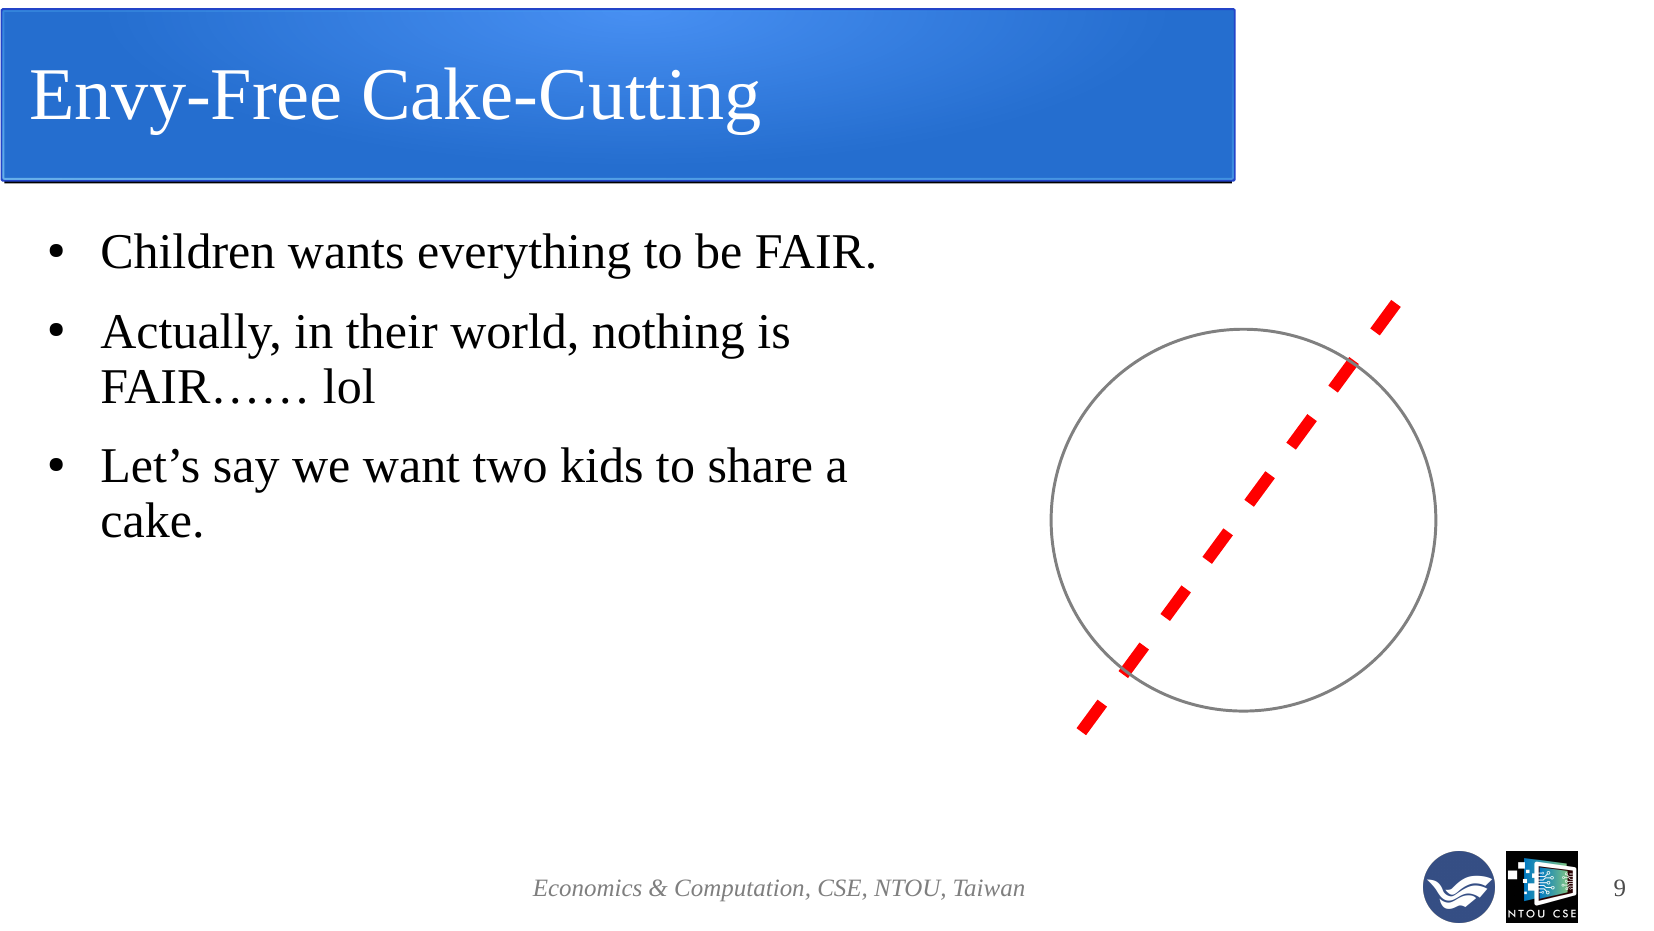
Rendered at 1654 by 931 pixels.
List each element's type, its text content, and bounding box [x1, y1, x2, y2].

title Envy-Free Cake-Cutting [29, 17, 1138, 172]
picture [1506, 851, 1578, 923]
picture [1423, 851, 1495, 923]
list Children wants everything to be FAIR. Actually, in their world, nothing is FAIR…… lol Let’s say we want two kids to share a cake. [29, 224, 928, 764]
